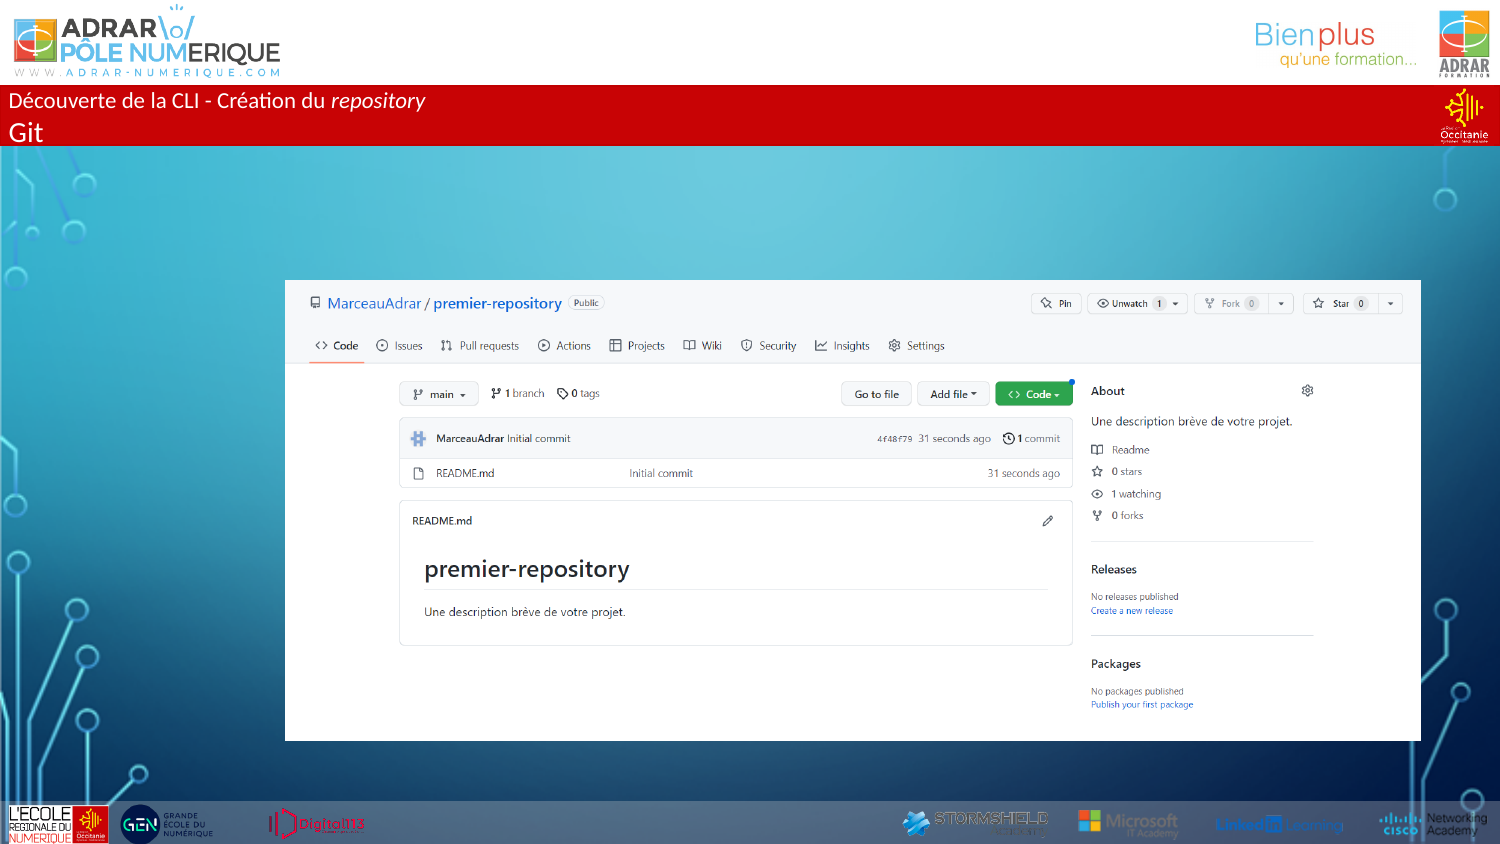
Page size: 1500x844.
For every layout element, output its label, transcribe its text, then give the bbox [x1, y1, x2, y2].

text_box Découverte de la CLI - Création du repository Git [0, 70, 459, 164]
picture [260, 807, 373, 841]
picture [902, 807, 1048, 841]
picture [1437, 8, 1491, 79]
picture [1256, 22, 1416, 68]
picture [8, 803, 109, 844]
picture [7, 0, 288, 70]
picture [0, 85, 1500, 844]
